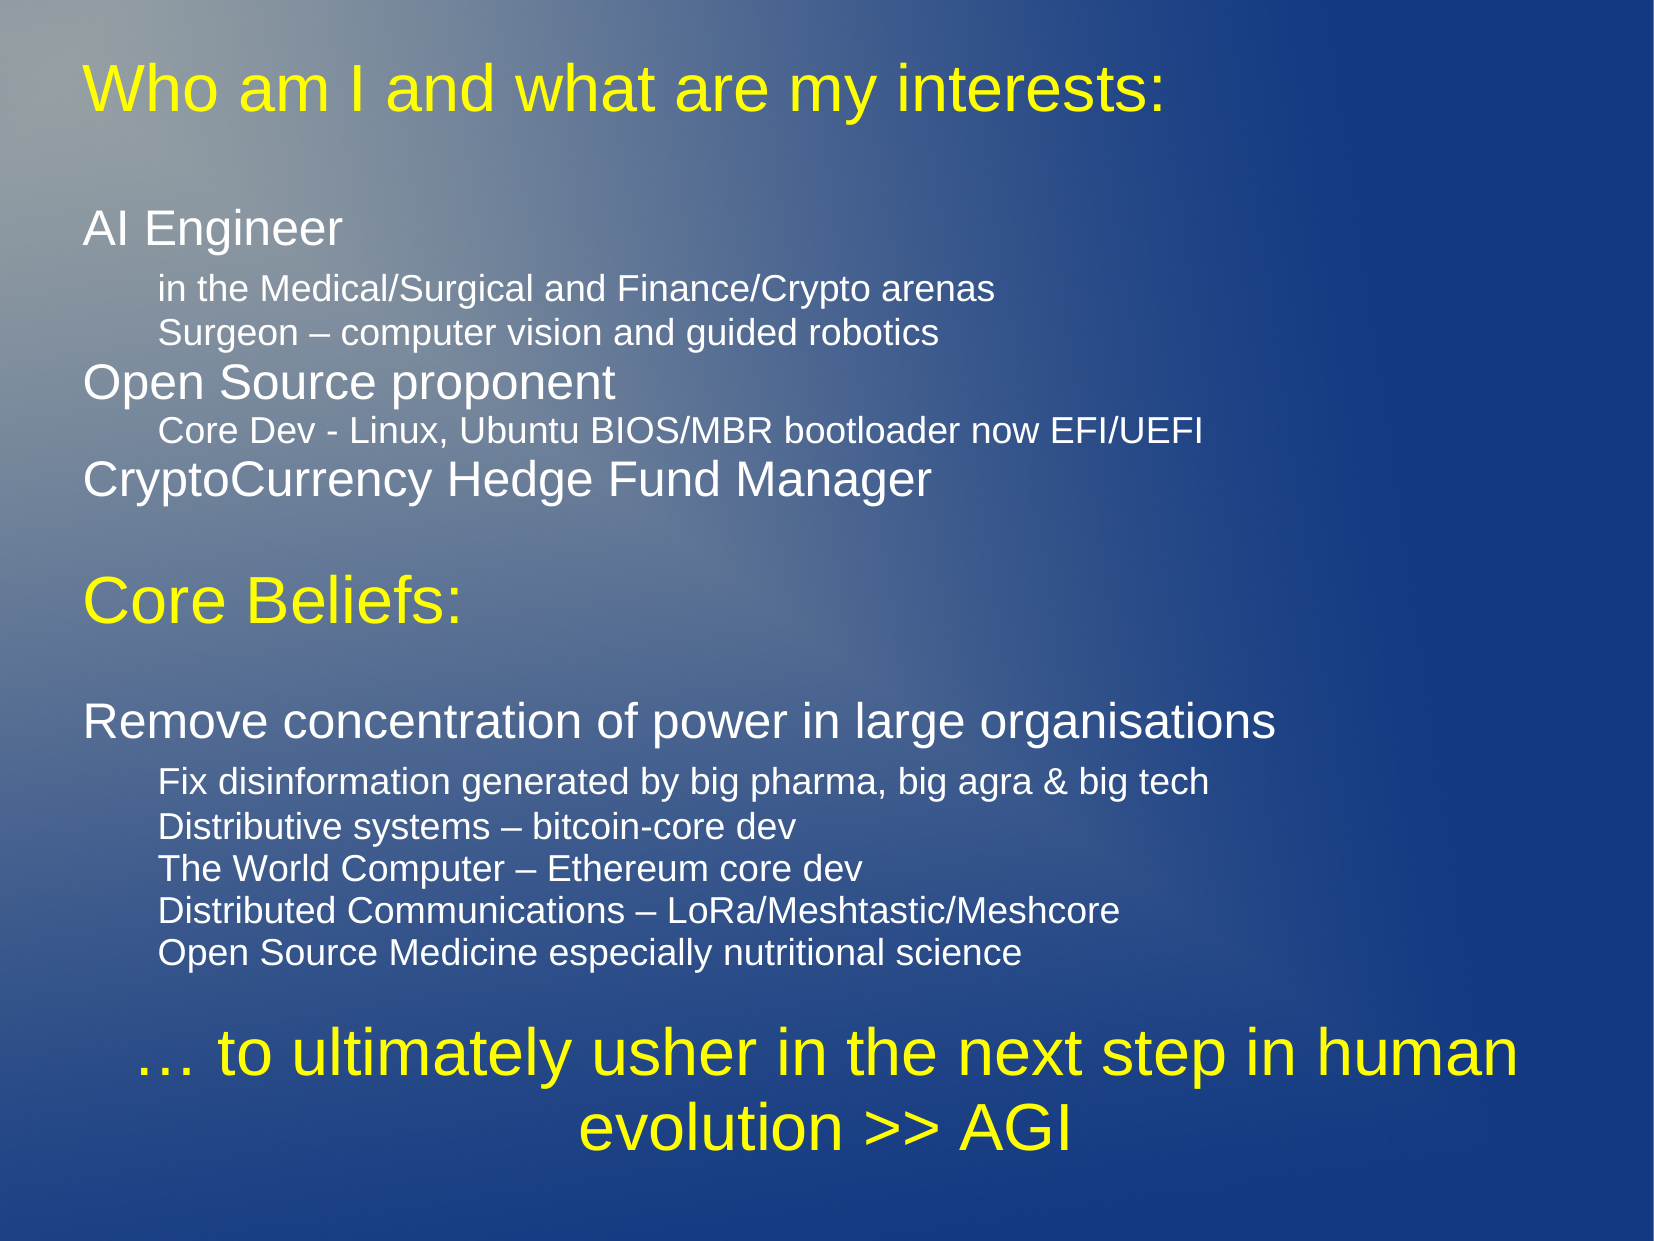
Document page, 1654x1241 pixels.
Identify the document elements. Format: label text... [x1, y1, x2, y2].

picture [0, 0, 1654, 1241]
subtitle Who am I and what are my interests: AI Engineer in the Medical/Surgical and Finance/Crypto arenas Surgeon – computer vision and guided robotics Open Source proponent Core Dev - Linux, Ubuntu BIOS/MBR bootloader now EFI/UEFI CryptoCurrency Hedge Fund Manager Core Beliefs: Remove concentration of power in large organisations Fix disinformation generated by big pharma, big agra & big tech Distributive systems – bitcoin-core dev The World Computer – Ethereum core dev Distributed Communications – LoRa/Meshtastic/Meshcore Open Source Medicine especially nutritional science … to ultimately usher in the next step in human evolution >> AGI [82, 51, 1571, 1241]
